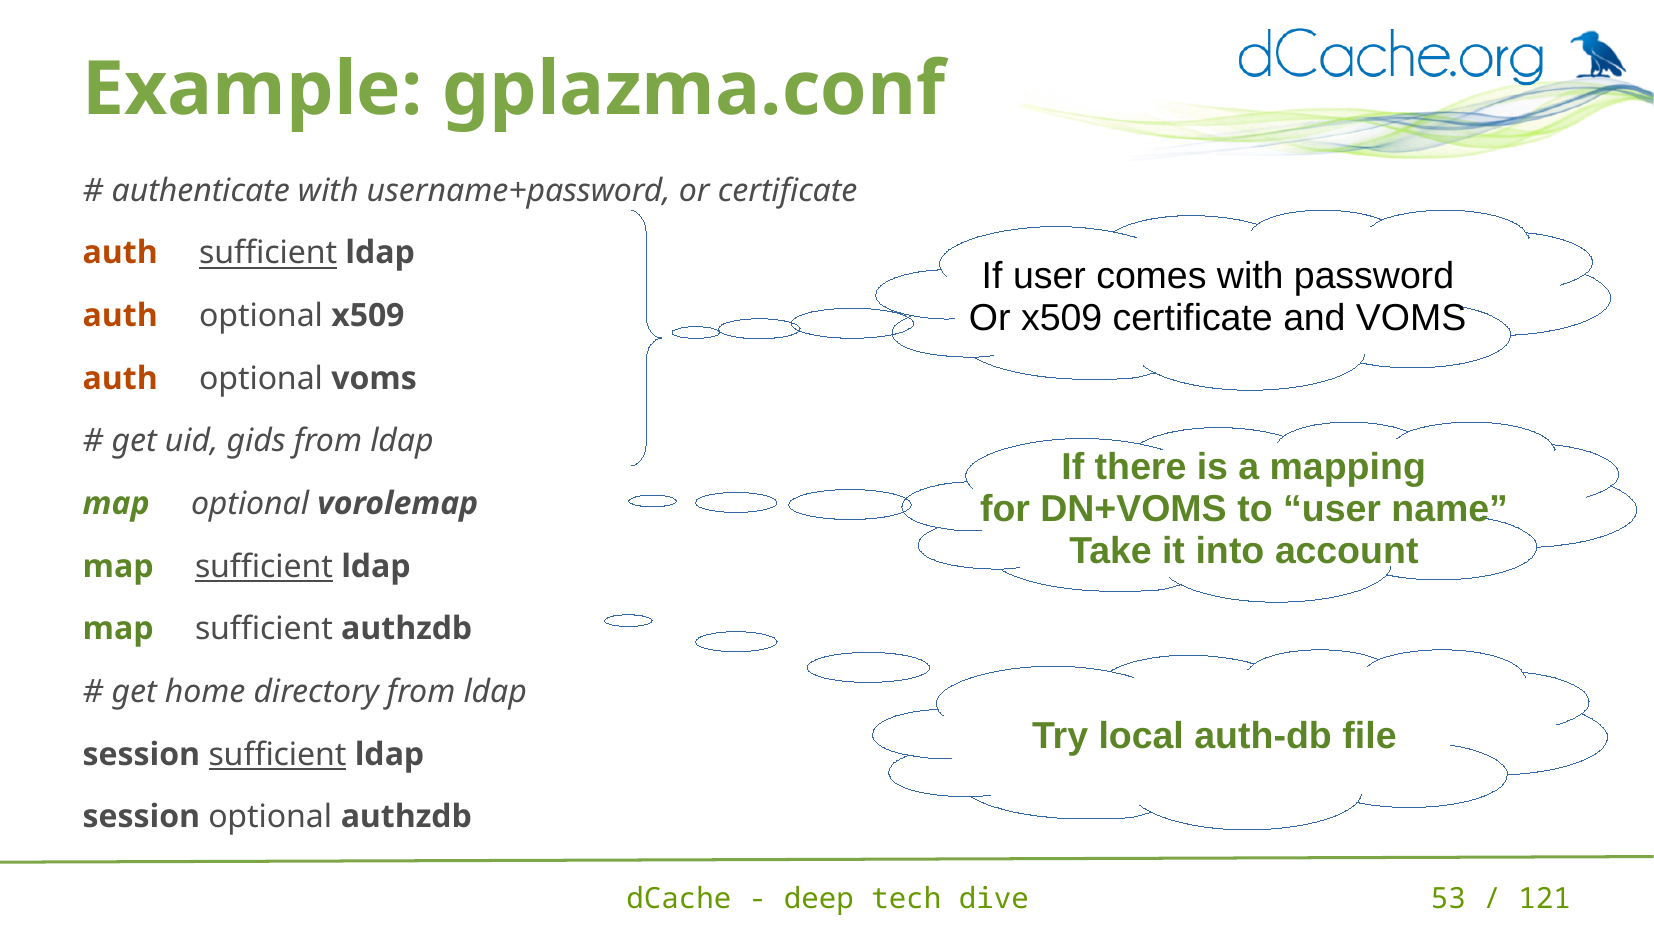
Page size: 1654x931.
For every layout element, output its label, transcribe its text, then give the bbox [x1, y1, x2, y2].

text_box Try local auth-db file [872, 649, 1608, 830]
text_box If user comes with password Or x509 certificate and VOMS [672, 210, 1611, 391]
text_box If there is a mapping for DN+VOMS to “user name” Take it into account [788, 422, 1637, 603]
text_box Try local auth-db file [604, 614, 653, 627]
title Example: gplazma.conf [82, 40, 1605, 131]
text_box Try local auth-db file [695, 631, 778, 652]
text_box Try local auth-db file [807, 652, 930, 683]
picture [956, 16, 1654, 169]
list # authenticate with username+password, or certificate auth sufficient ldap auth optional x509 auth optional voms # get uid, gids from ldap map optional vorolemap map sufficient ldap map sufficient authzdb # get home directory from ldap session sufficient ldap session optional authzdb [82, 167, 1571, 839]
text_box If there is a mapping for DN+VOMS to “user name” Take it into account [695, 492, 777, 513]
